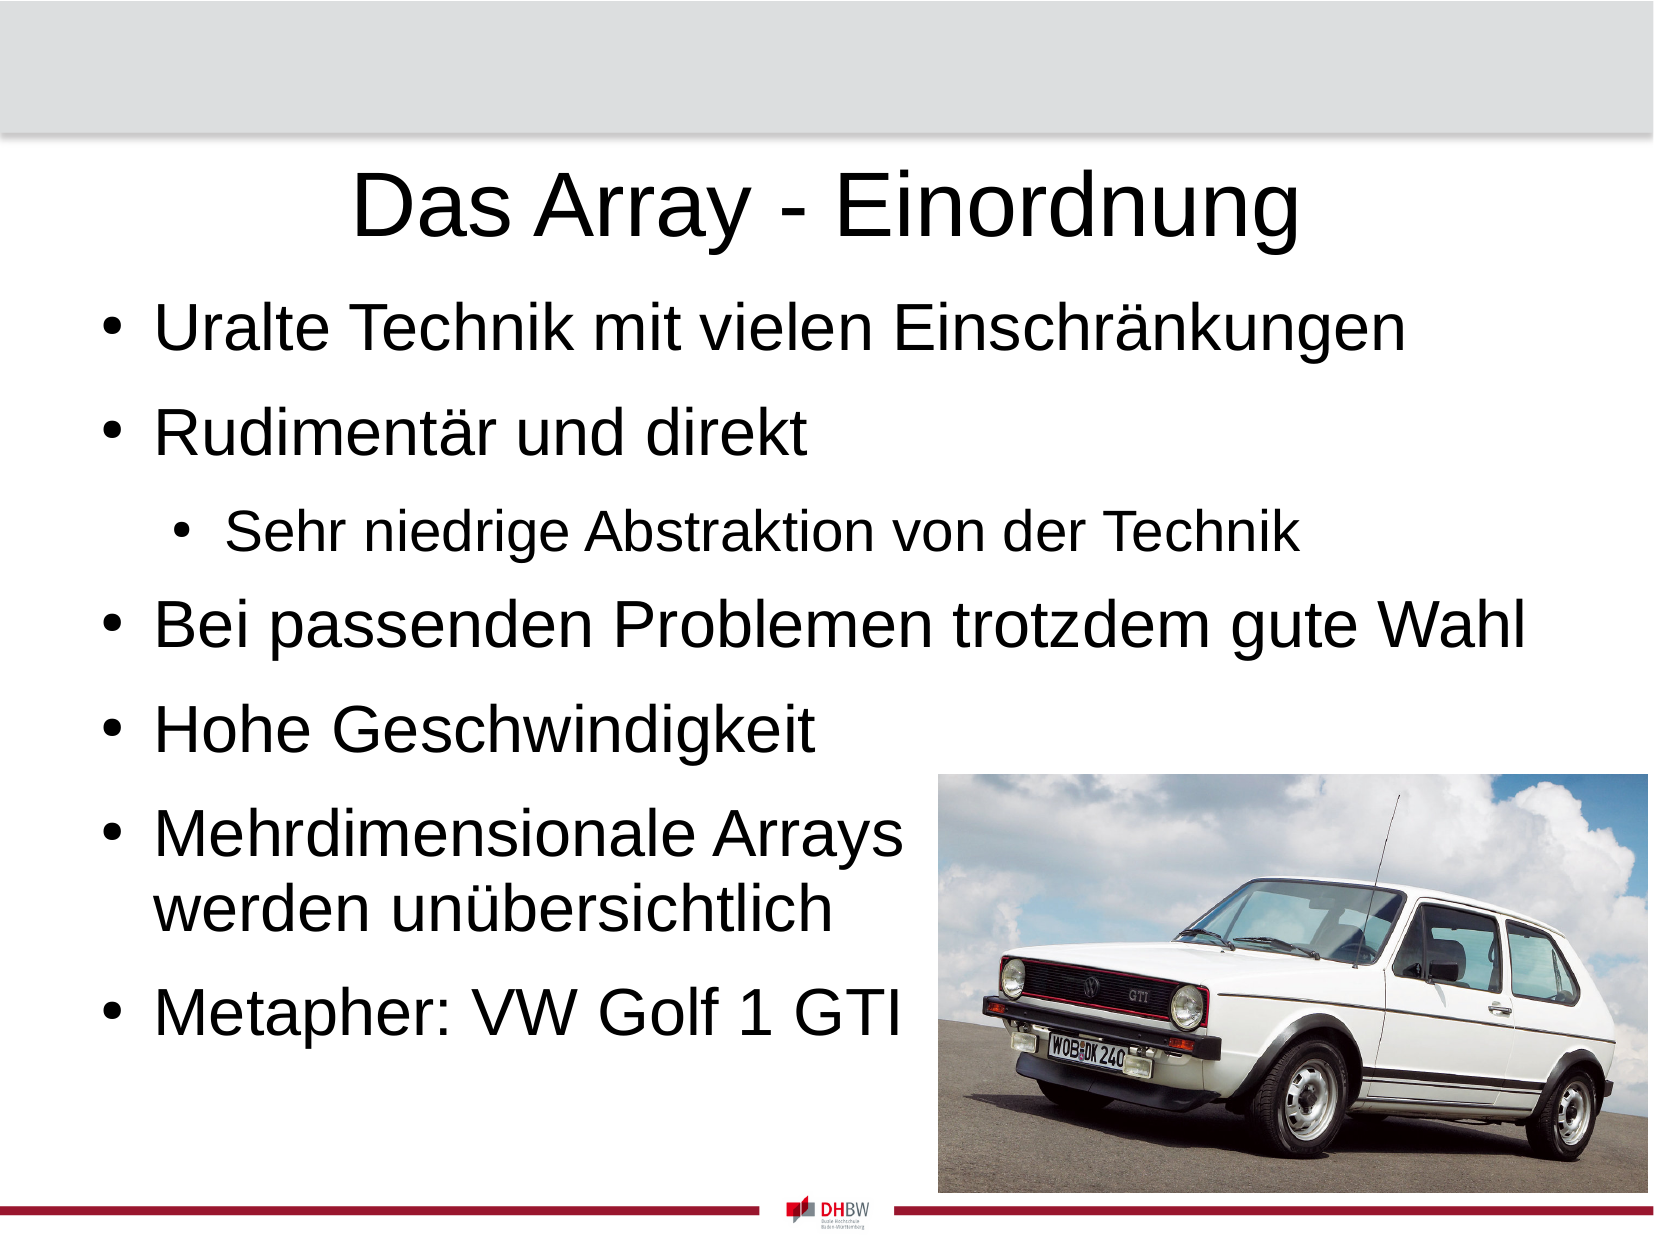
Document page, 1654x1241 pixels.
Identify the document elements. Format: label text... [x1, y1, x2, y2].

list Uralte Technik mit vielen Einschränkungen Rudimentär und direkt Sehr niedrige Abstraktion von der Technik Bei passenden Problemen trotzdem gute Wahl Hohe Geschwindigkeit Mehrdimensionale Arrays werden unübersichtlich Metapher: VW Golf 1 GTI [82, 290, 1571, 1154]
picture [0, 1, 1654, 1237]
title Das Array - Einordnung [82, 49, 1571, 257]
